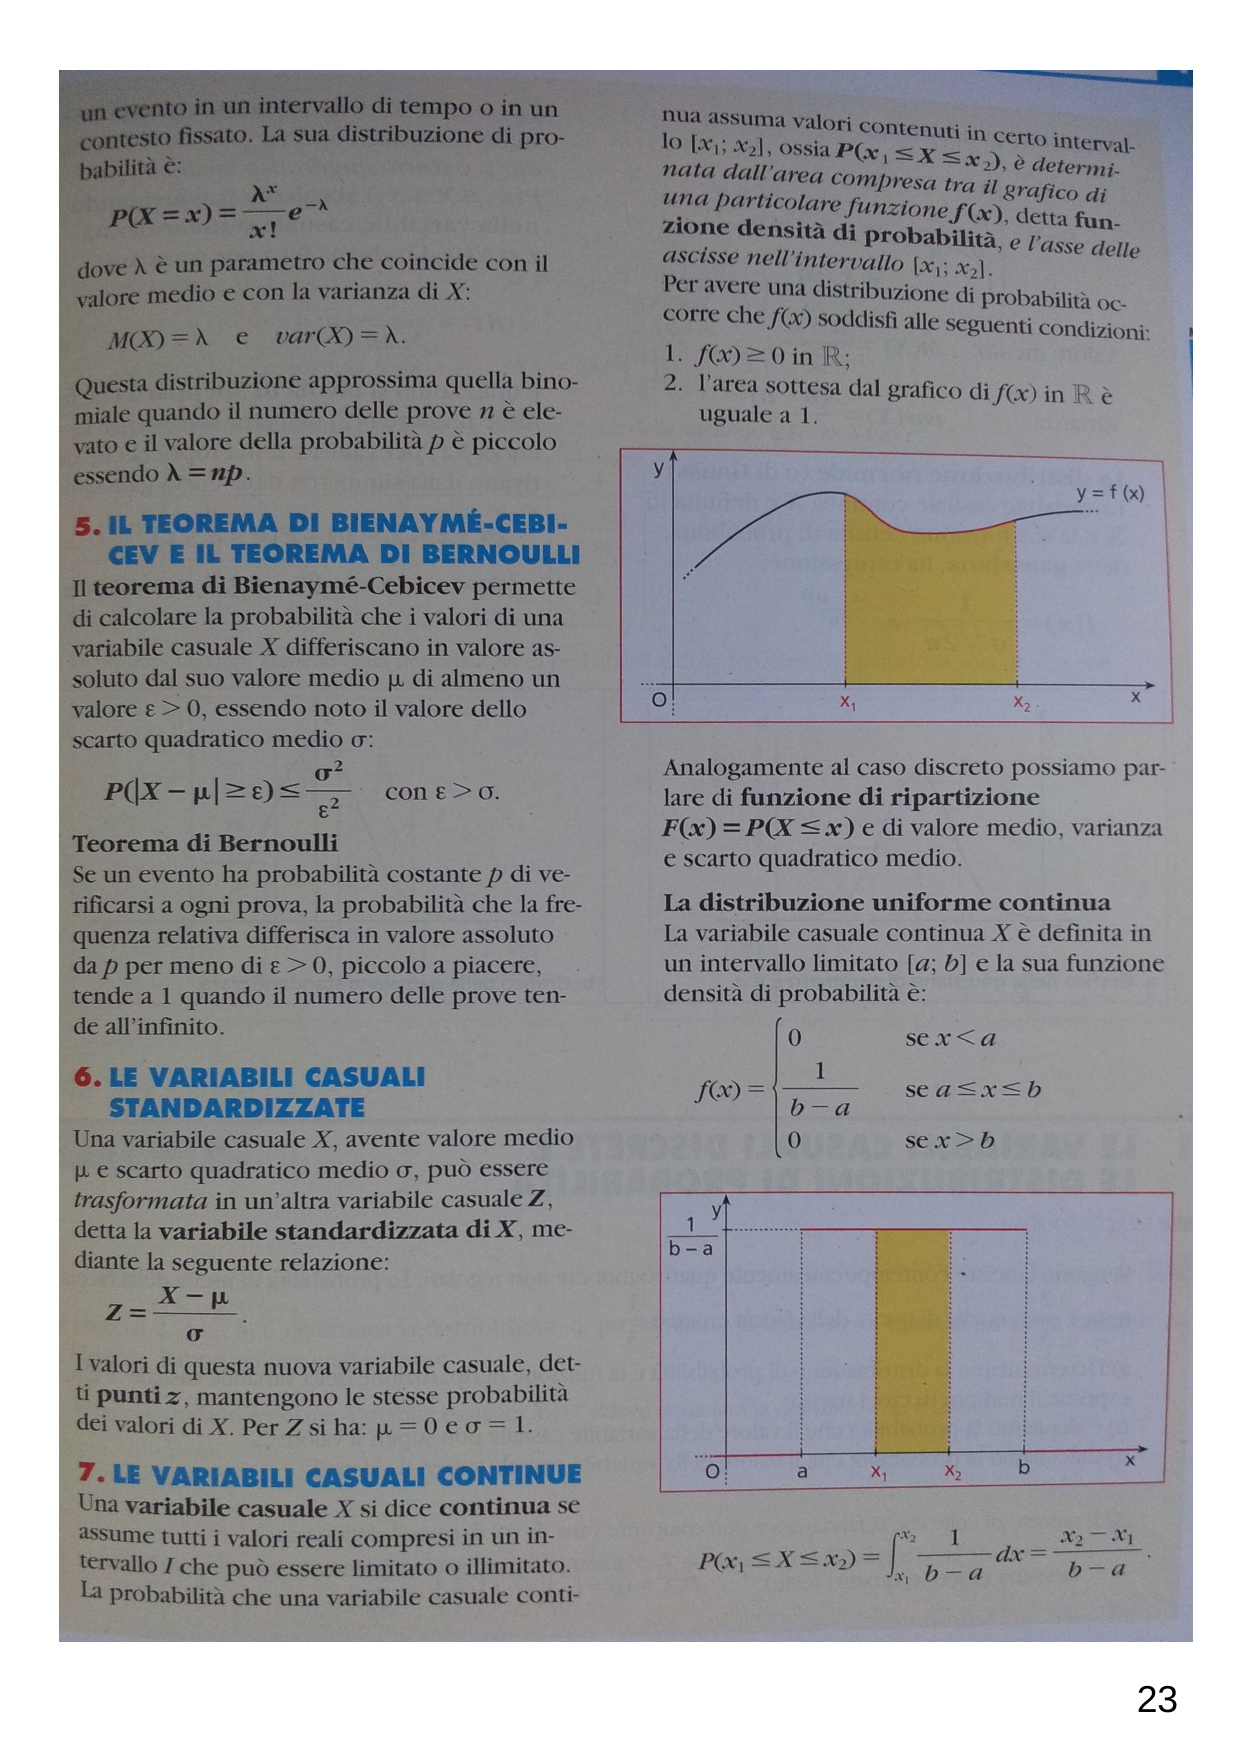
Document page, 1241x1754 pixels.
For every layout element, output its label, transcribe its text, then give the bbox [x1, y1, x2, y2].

picture [59, 70, 1193, 1642]
text_box <number> [1122, 1671, 1217, 1729]
